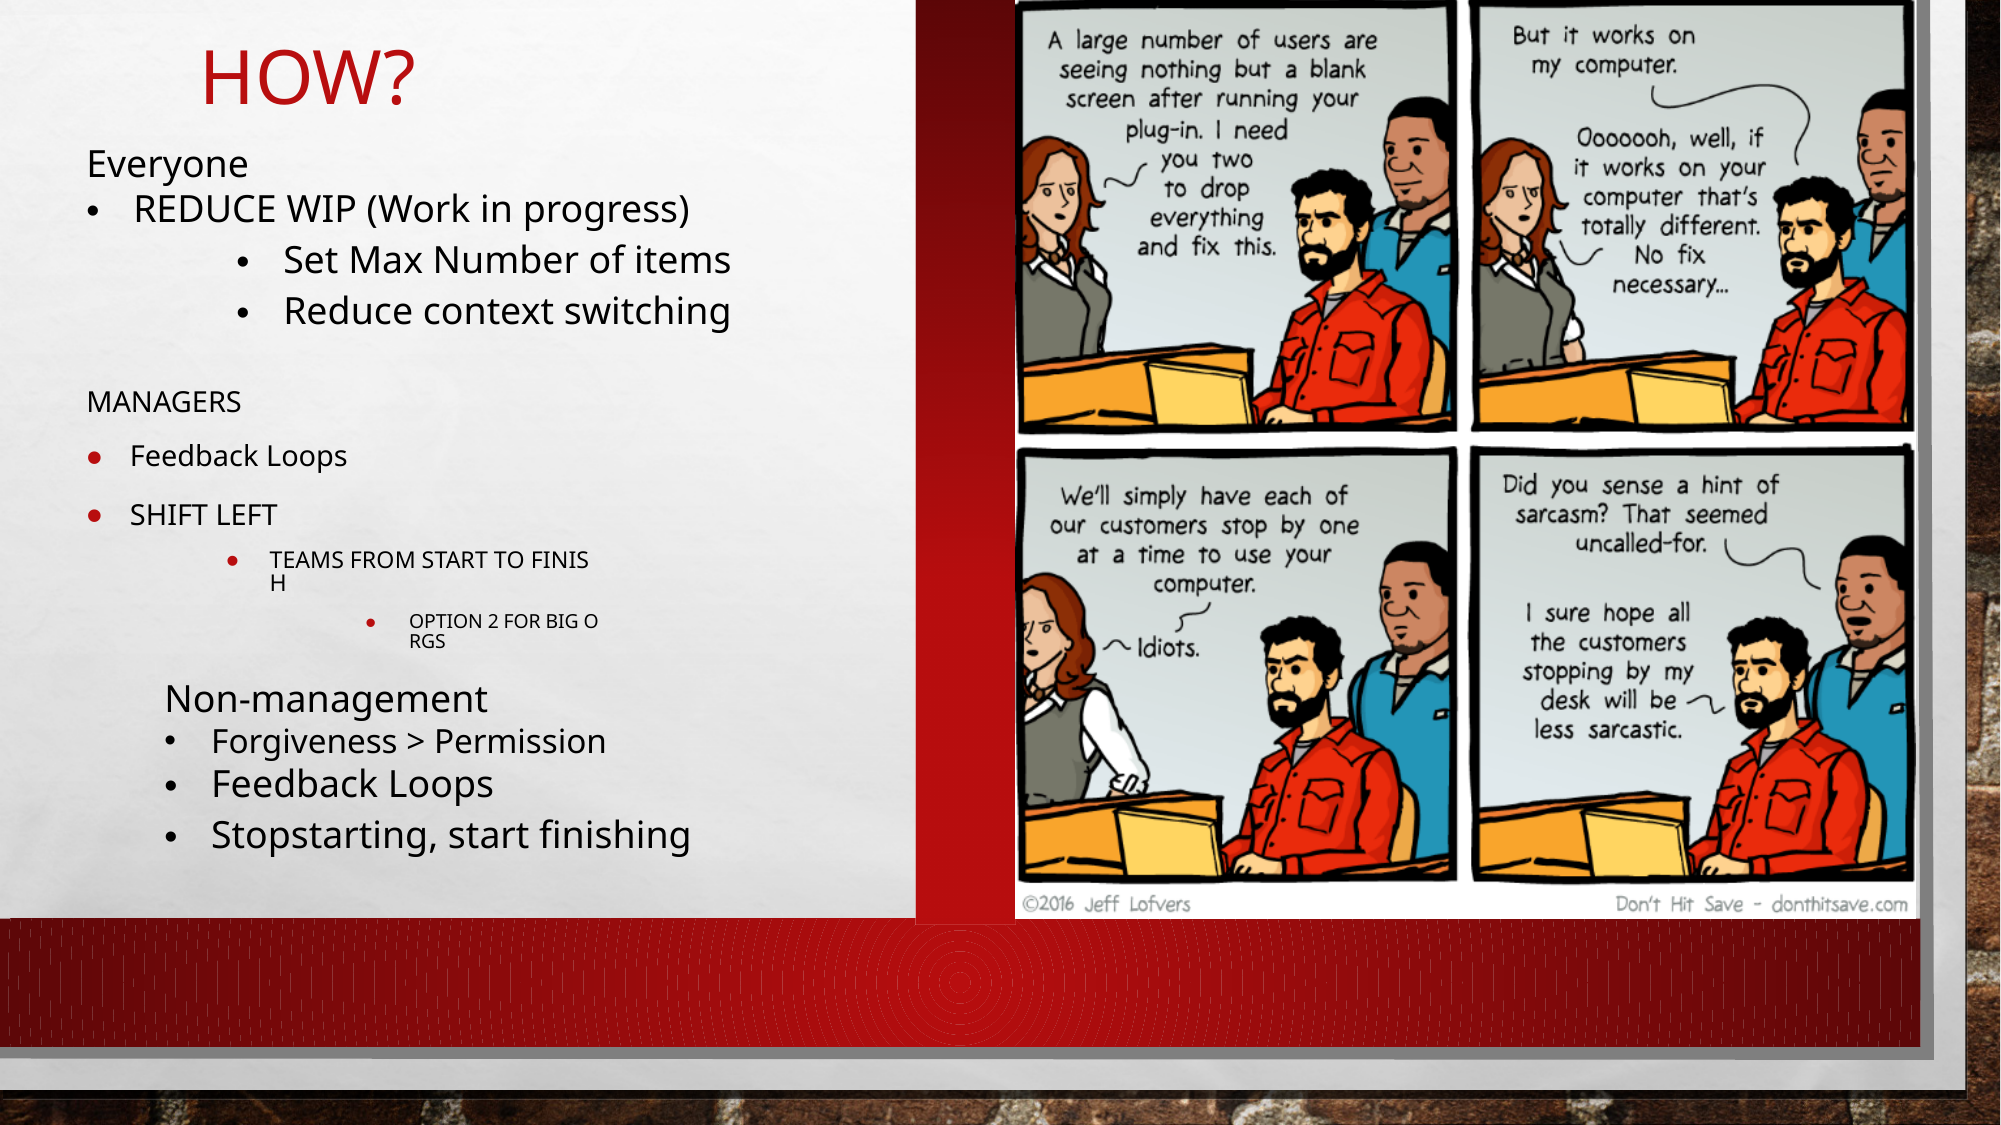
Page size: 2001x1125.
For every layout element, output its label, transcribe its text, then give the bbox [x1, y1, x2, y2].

text_box Everyone REDUCE WIP (Work in progress) Set Max Number of items Reduce context switching [71, 132, 883, 330]
text_box Non-management Forgiveness > Permission Feedback Loops Stop starting, start finishing [0, 668, 999, 870]
list Managers Feedback Loops Shift Left TEAMS From start to finish Option 2 for Big Orgs [71, 375, 621, 622]
title How? [26, 16, 590, 129]
picture [915, 0, 1916, 925]
